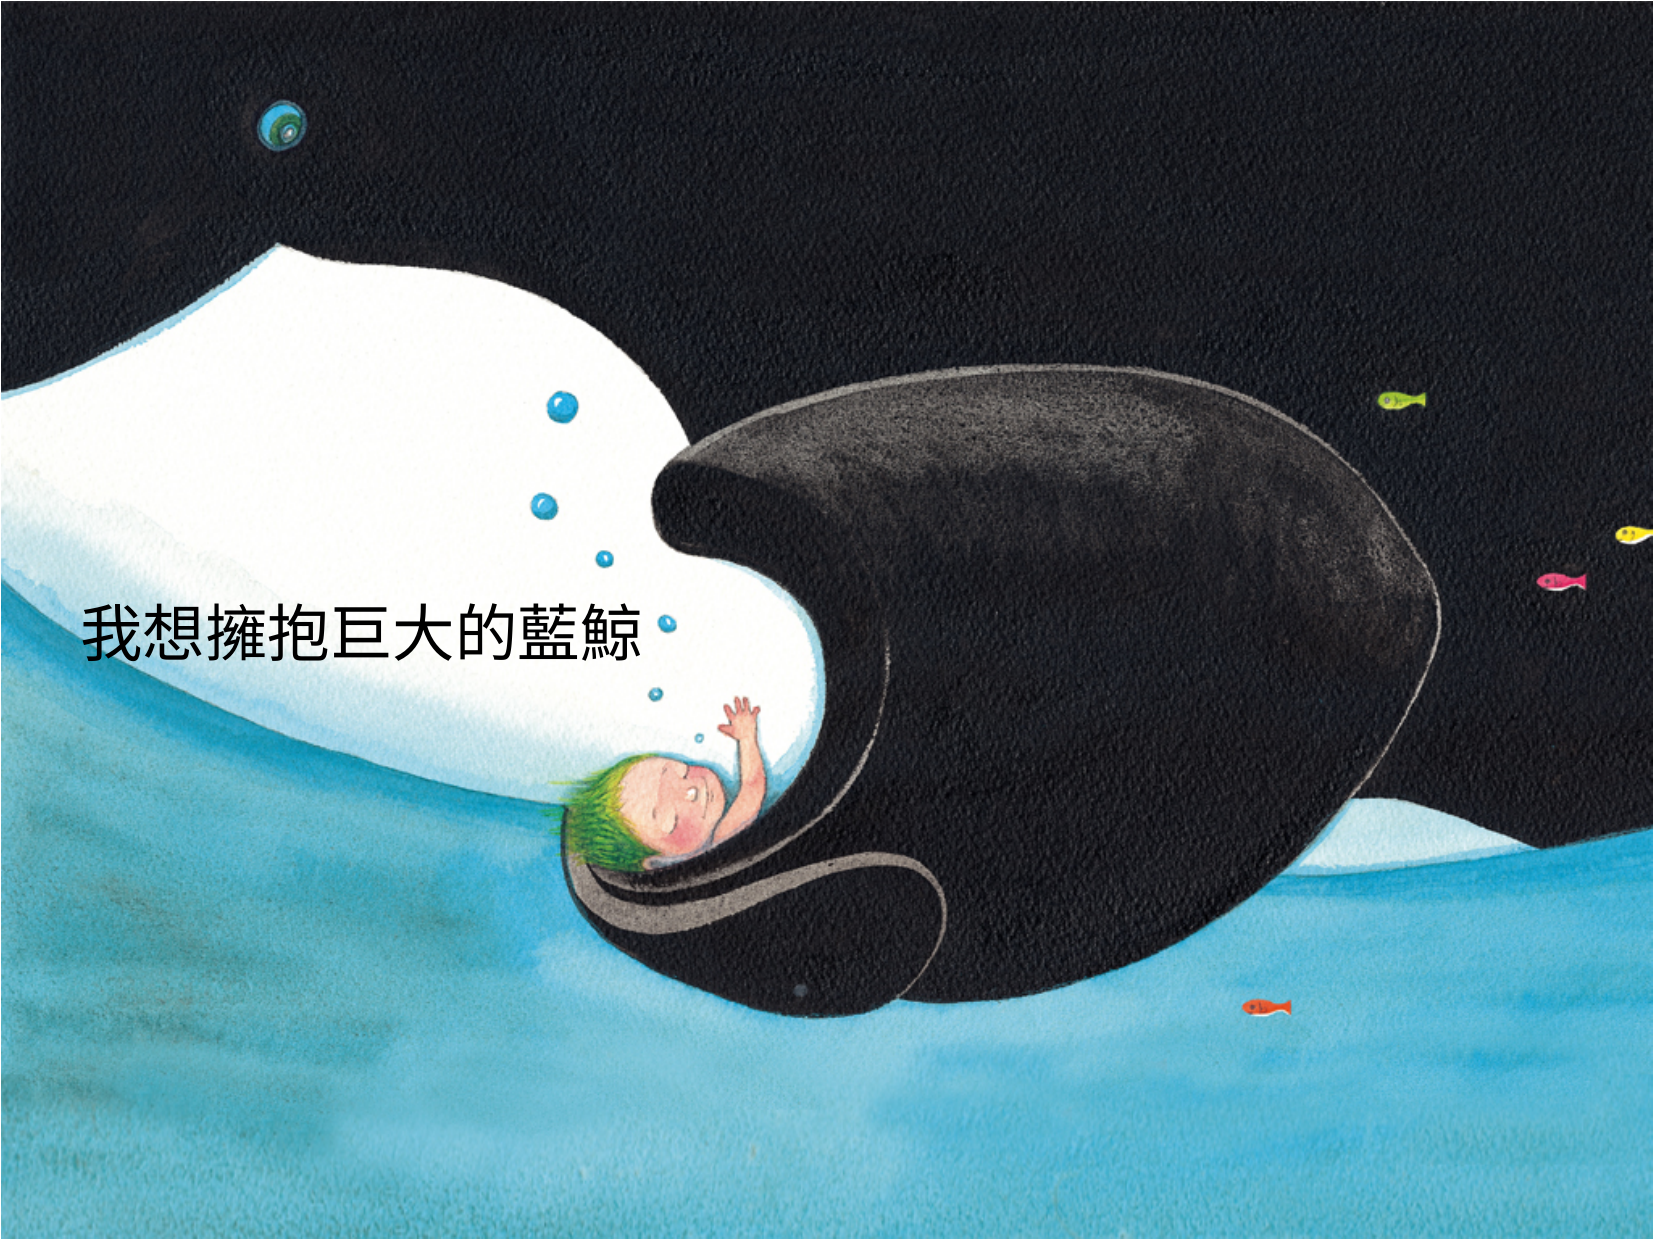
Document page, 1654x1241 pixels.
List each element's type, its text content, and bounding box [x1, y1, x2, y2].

title 我想擁抱巨大的藍鯨 [26, 525, 697, 733]
picture [1, 1, 1653, 1239]
